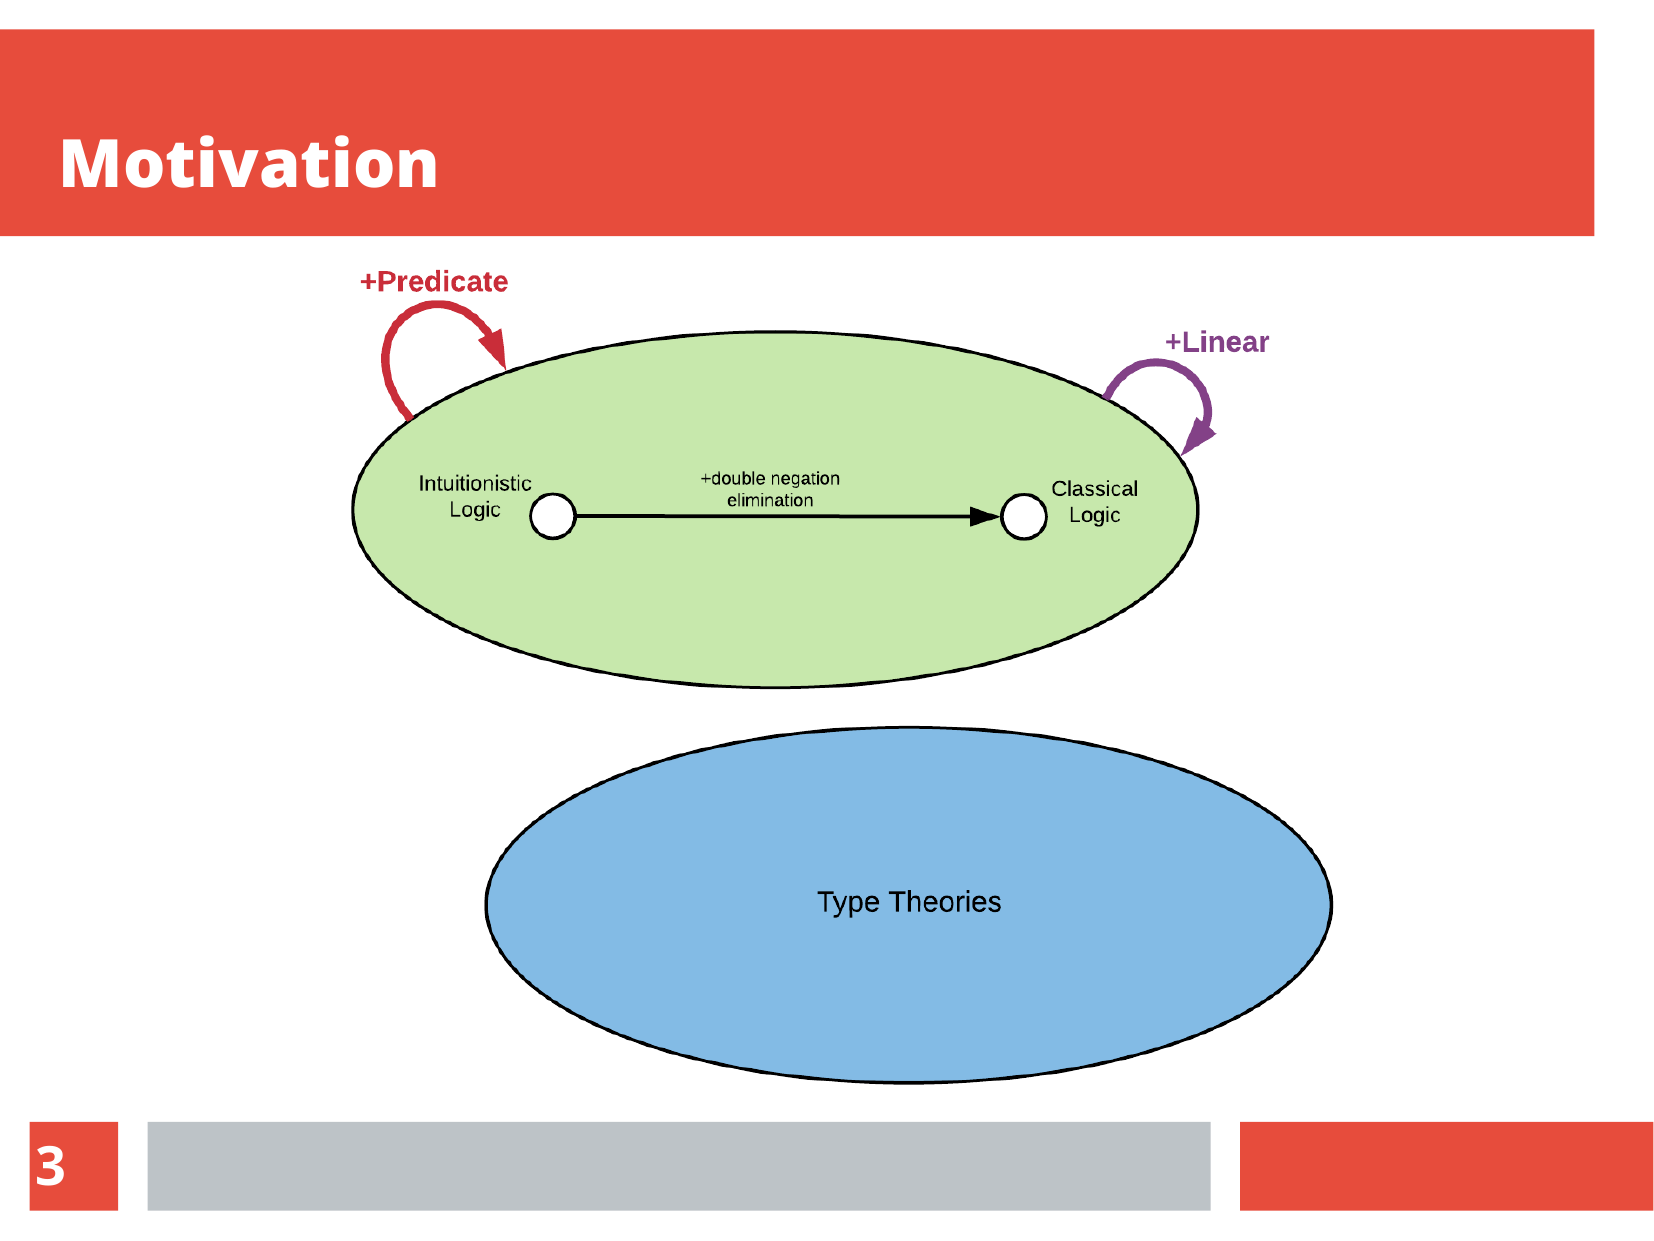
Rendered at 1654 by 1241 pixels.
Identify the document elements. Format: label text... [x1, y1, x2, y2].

text_box 3 [20, 1119, 254, 1210]
picture [124, 240, 1494, 1121]
title Motivation [59, 58, 1595, 207]
